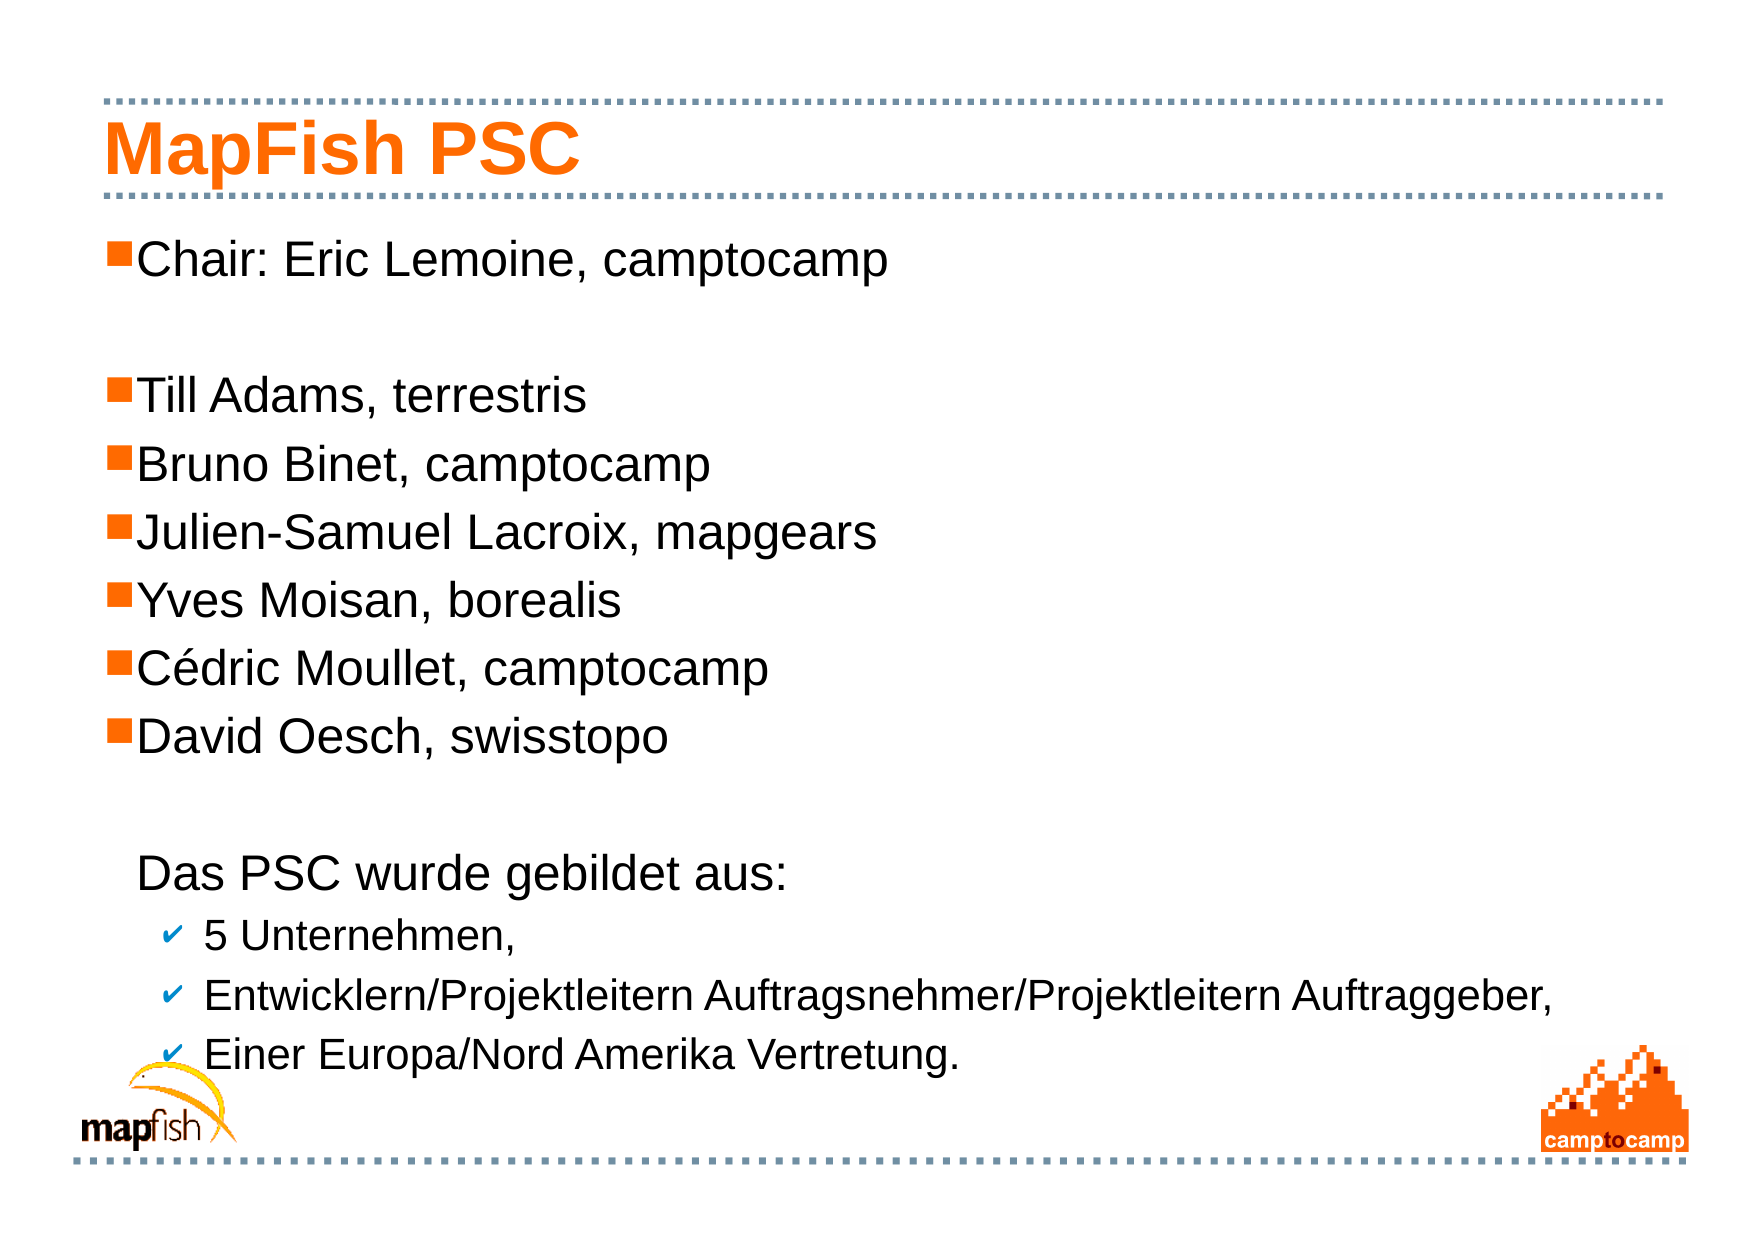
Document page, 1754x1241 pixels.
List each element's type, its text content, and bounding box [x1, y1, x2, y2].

picture [82, 1062, 237, 1151]
list Chair: Eric Lemoine, camptocamp Till Adams, terrestris Bruno Binet, camptocamp Julien-Samuel Lacroix, mapgears Yves Moisan, borealis Cédric Moullet, camptocamp David Oesch, swisstopo Das PSC wurde gebildet aus: 5 Unternehmen, Entwicklern/Projektleitern Auftragsnehmer/Projektleitern Auftraggeber, Einer Europa/Nord Amerika Vertretung. [103, 231, 1660, 1079]
title MapFish PSC [103, 104, 1660, 193]
picture [1541, 1045, 1689, 1152]
